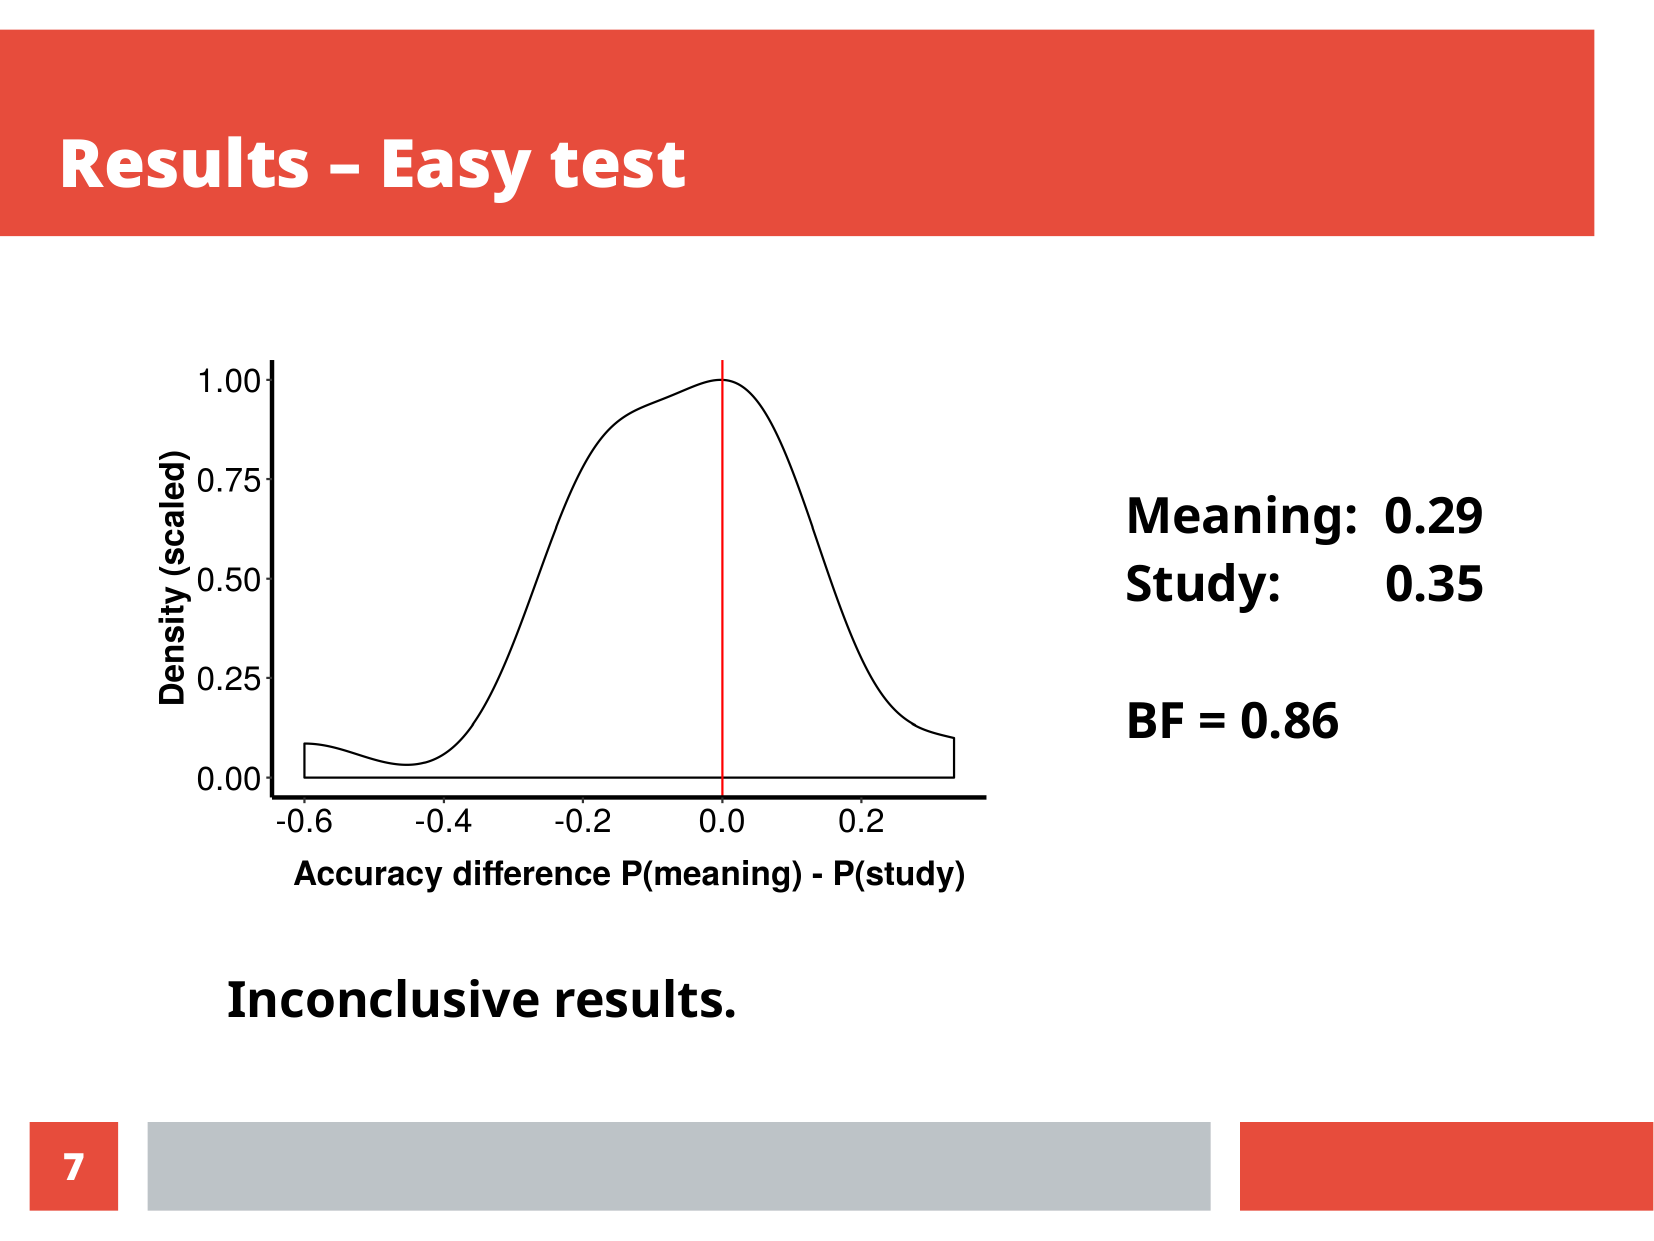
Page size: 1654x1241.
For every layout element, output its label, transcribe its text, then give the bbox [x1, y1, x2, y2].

picture [129, 330, 1016, 922]
text_box Inconclusive results. [212, 956, 1347, 1040]
text_box Meaning: 0.29 Study: 0.35 BF = 0.86 [1110, 472, 1548, 780]
title Results – Easy test [59, 59, 1595, 207]
